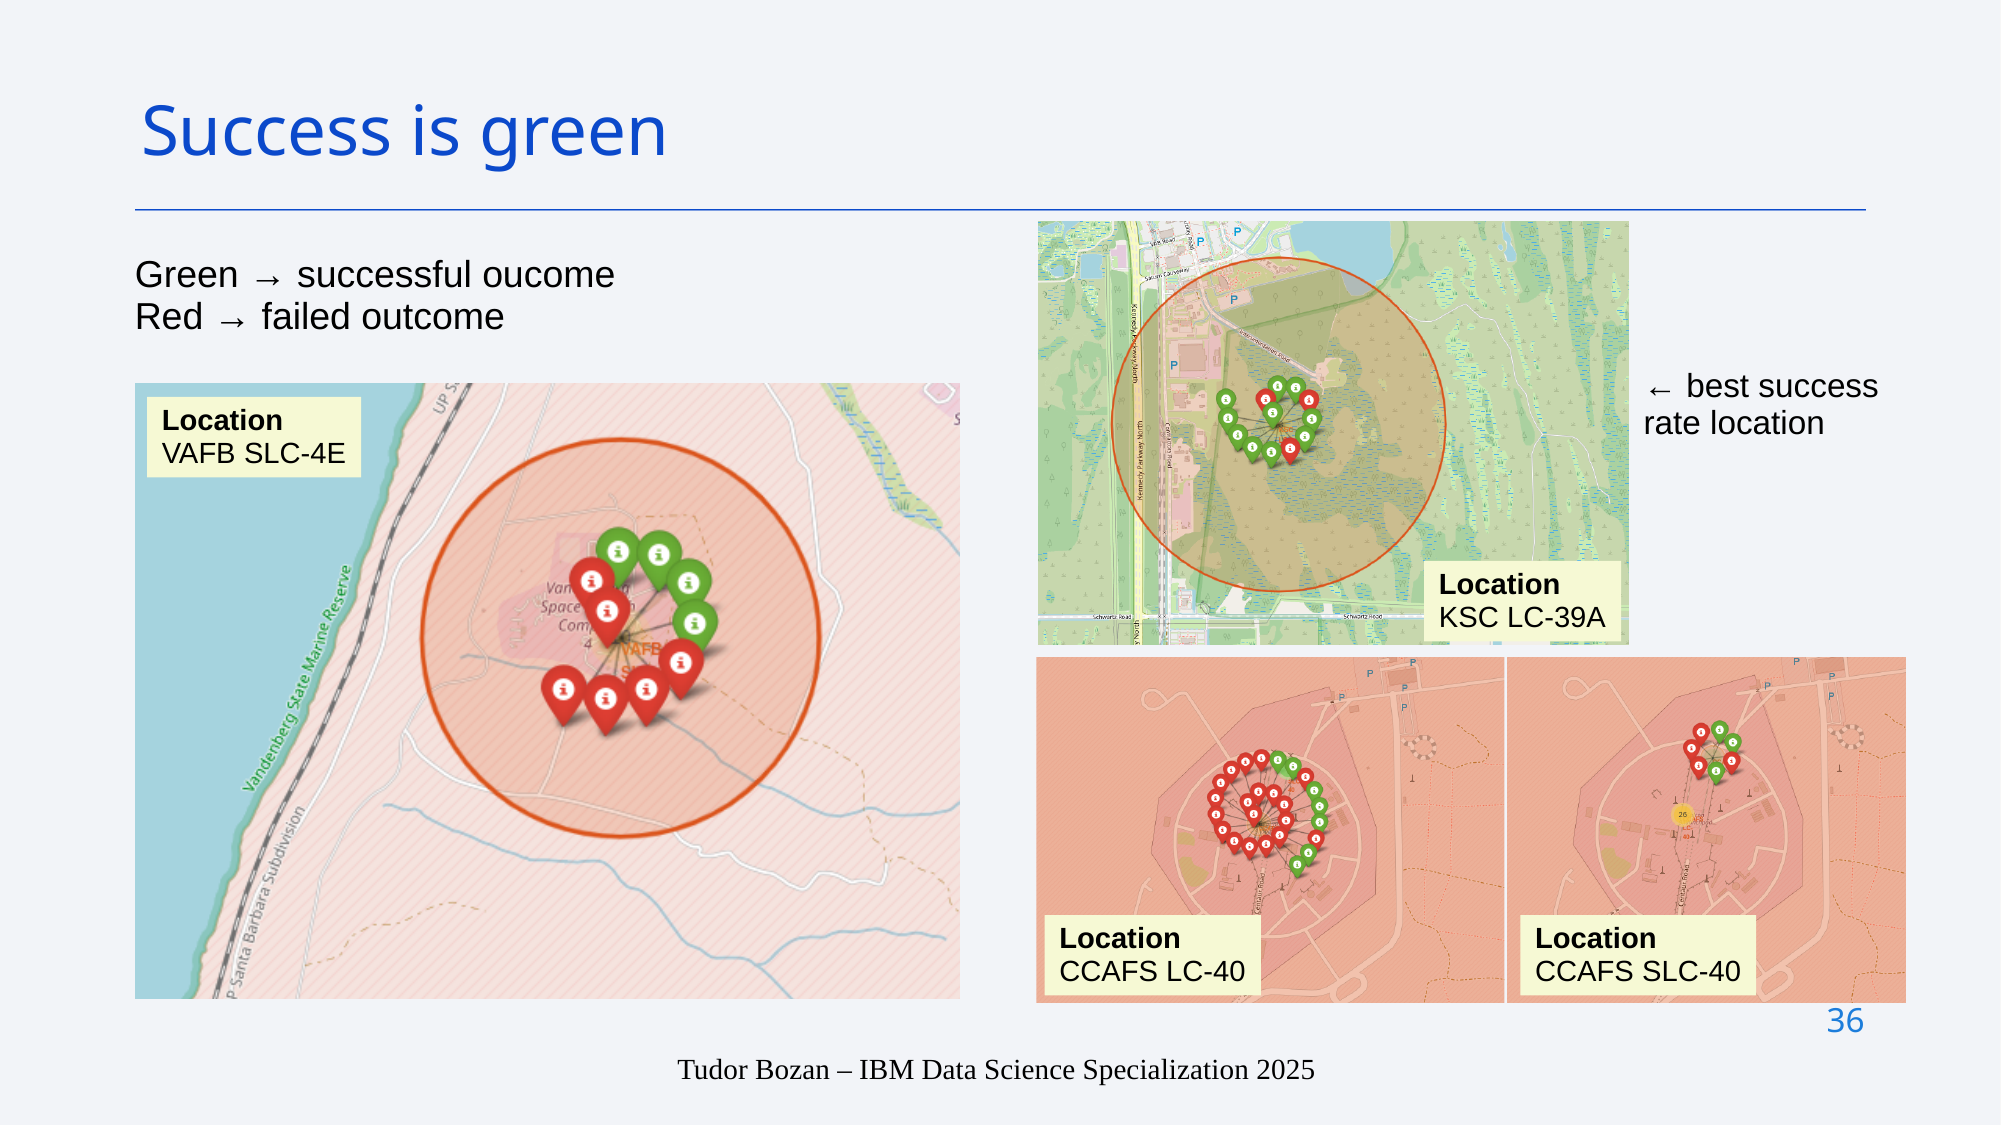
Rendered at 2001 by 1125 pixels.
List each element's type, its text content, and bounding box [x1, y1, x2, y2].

text_box Location VAFB SLC-4E [147, 396, 362, 478]
text_box Green → successful oucome Red → failed outcome [120, 246, 631, 346]
text_box Location CCAFS LC-40 [1044, 915, 1261, 996]
text_box Location CCAFS SLC-40 [1520, 915, 1757, 996]
text_box <number> [1429, 988, 1880, 1055]
text_box Success is green [126, 88, 1852, 179]
text_box Location KSC LC-39A [1424, 560, 1622, 642]
picture [0, 0, 2001, 1125]
text_box ← best success rate location [1628, 360, 1906, 449]
